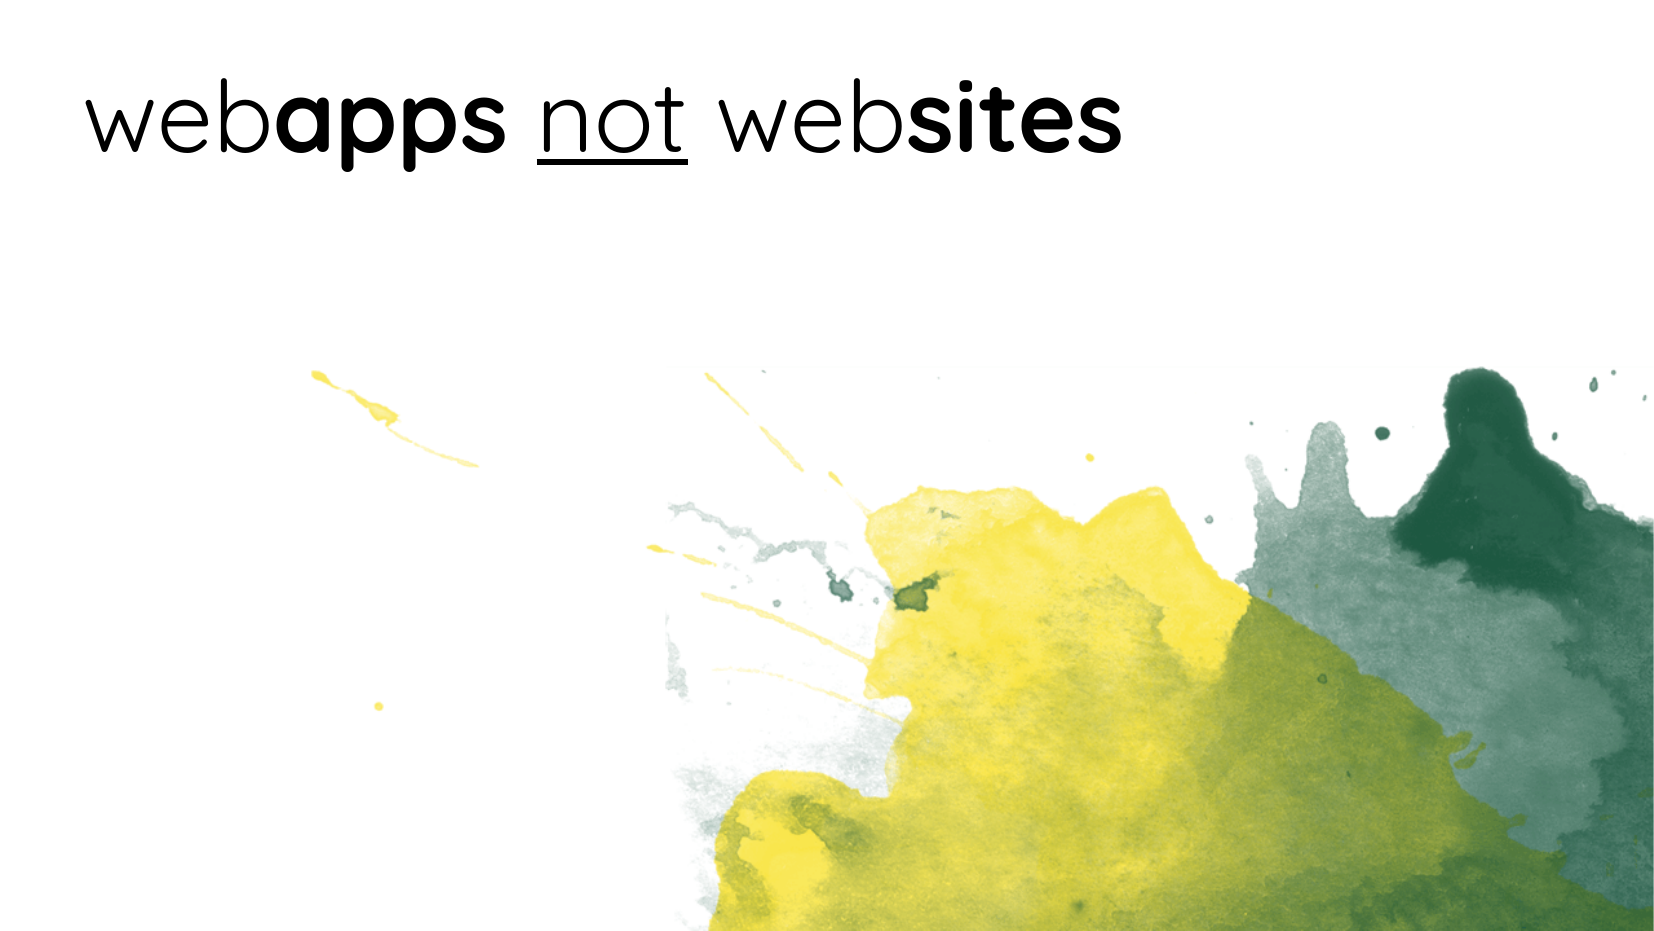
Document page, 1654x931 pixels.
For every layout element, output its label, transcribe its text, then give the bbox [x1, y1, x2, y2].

picture [0, 0, 1654, 931]
title webapps not websites [82, 37, 1571, 193]
